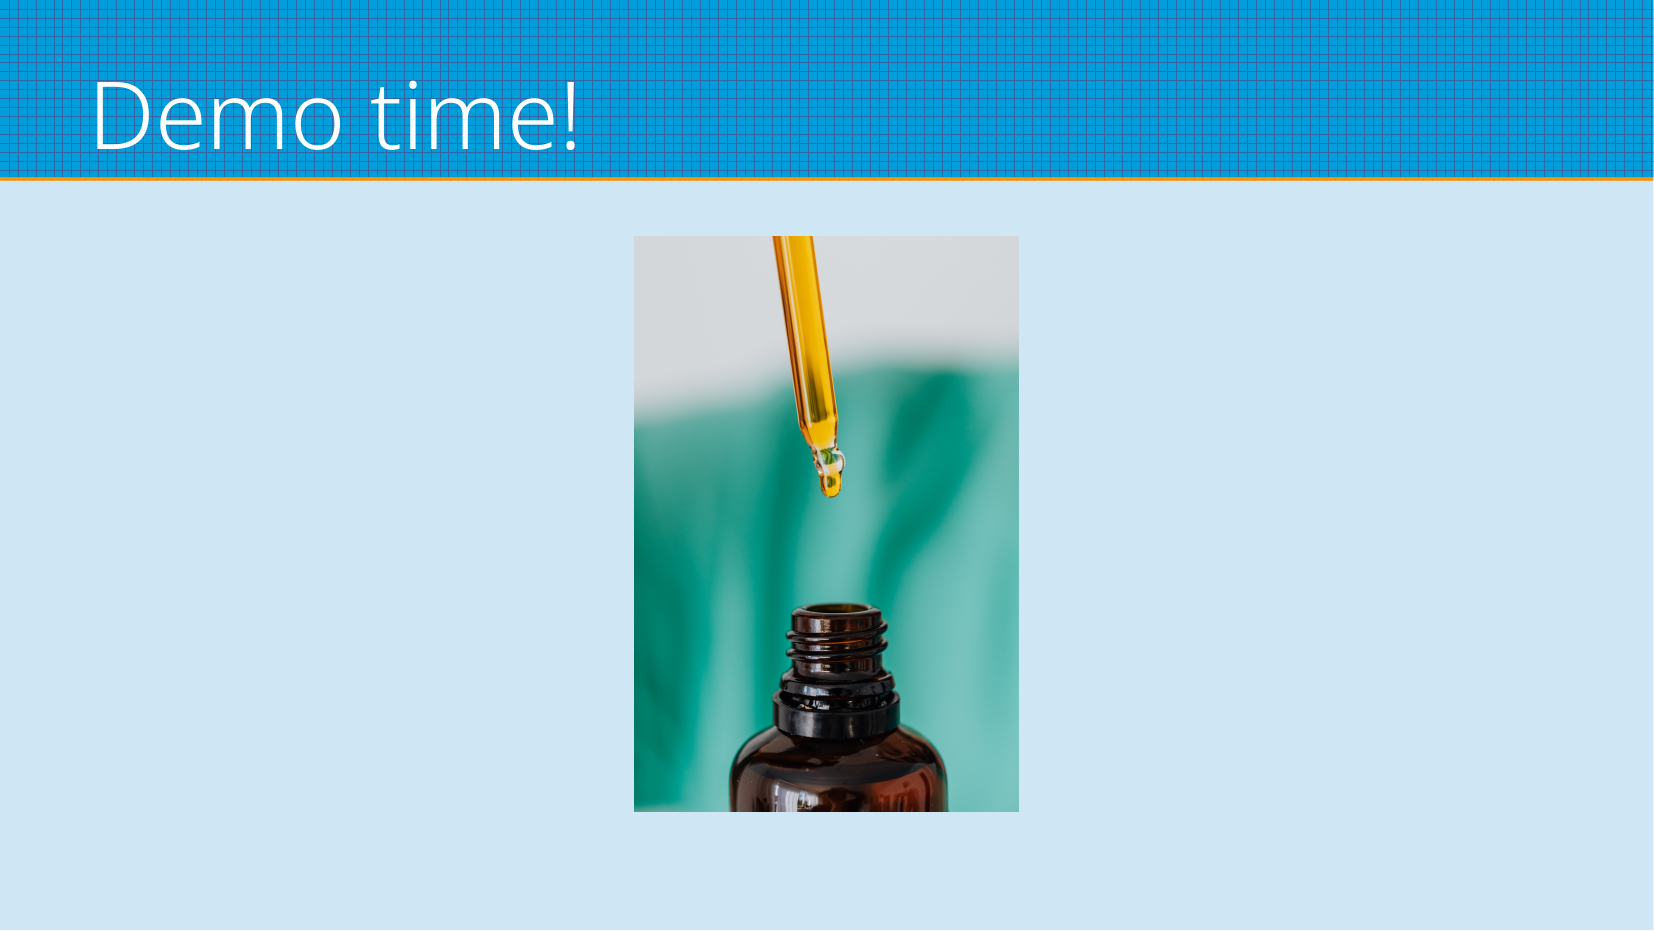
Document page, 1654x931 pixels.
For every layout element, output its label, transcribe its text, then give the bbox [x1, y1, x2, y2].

title Demo time! [88, 14, 1565, 178]
picture [634, 236, 1019, 813]
